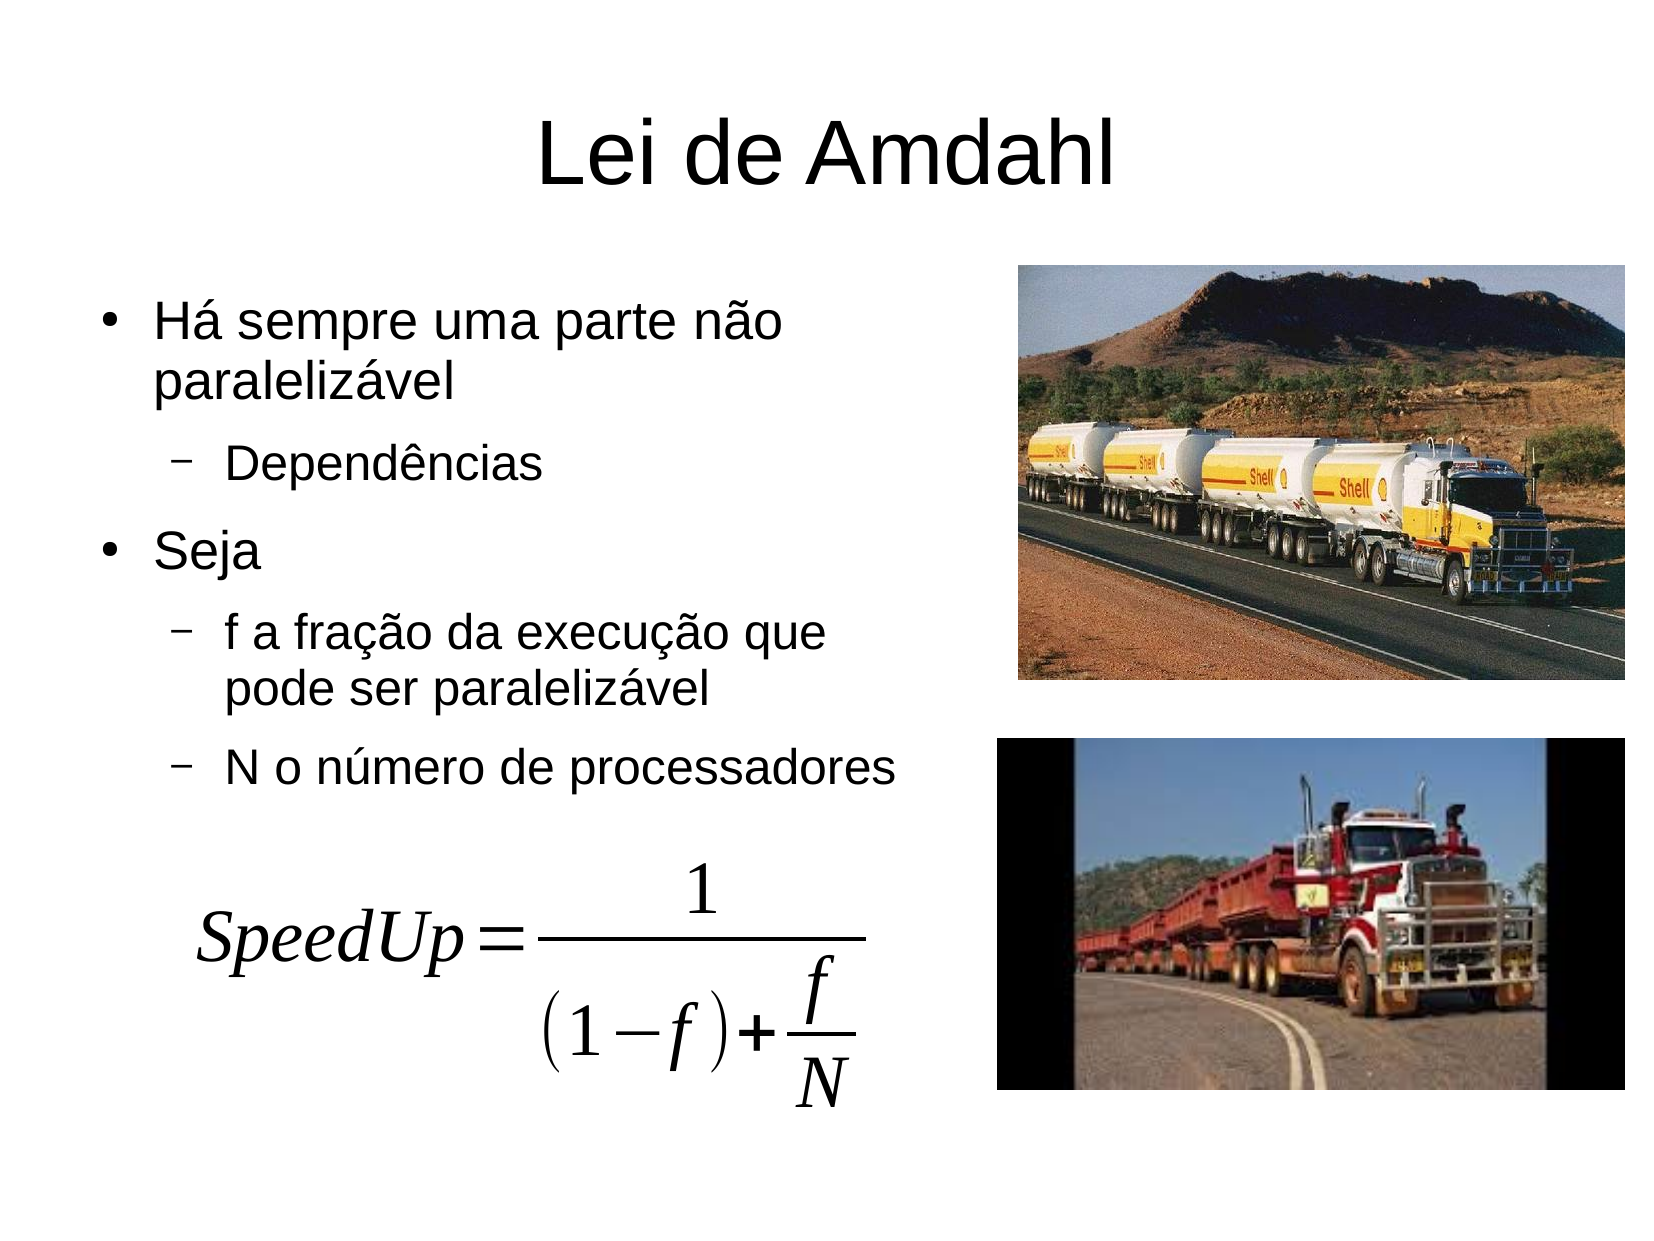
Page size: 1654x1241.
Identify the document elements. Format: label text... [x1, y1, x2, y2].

picture [1018, 265, 1625, 680]
title Lei de Amdahl [82, 49, 1571, 257]
chart [177, 847, 886, 1123]
picture [997, 738, 1625, 1090]
list Há sempre uma parte não paralelizável Dependências Seja f a fração da execução que pode ser paralelizável N o número de processadores [82, 290, 916, 1182]
